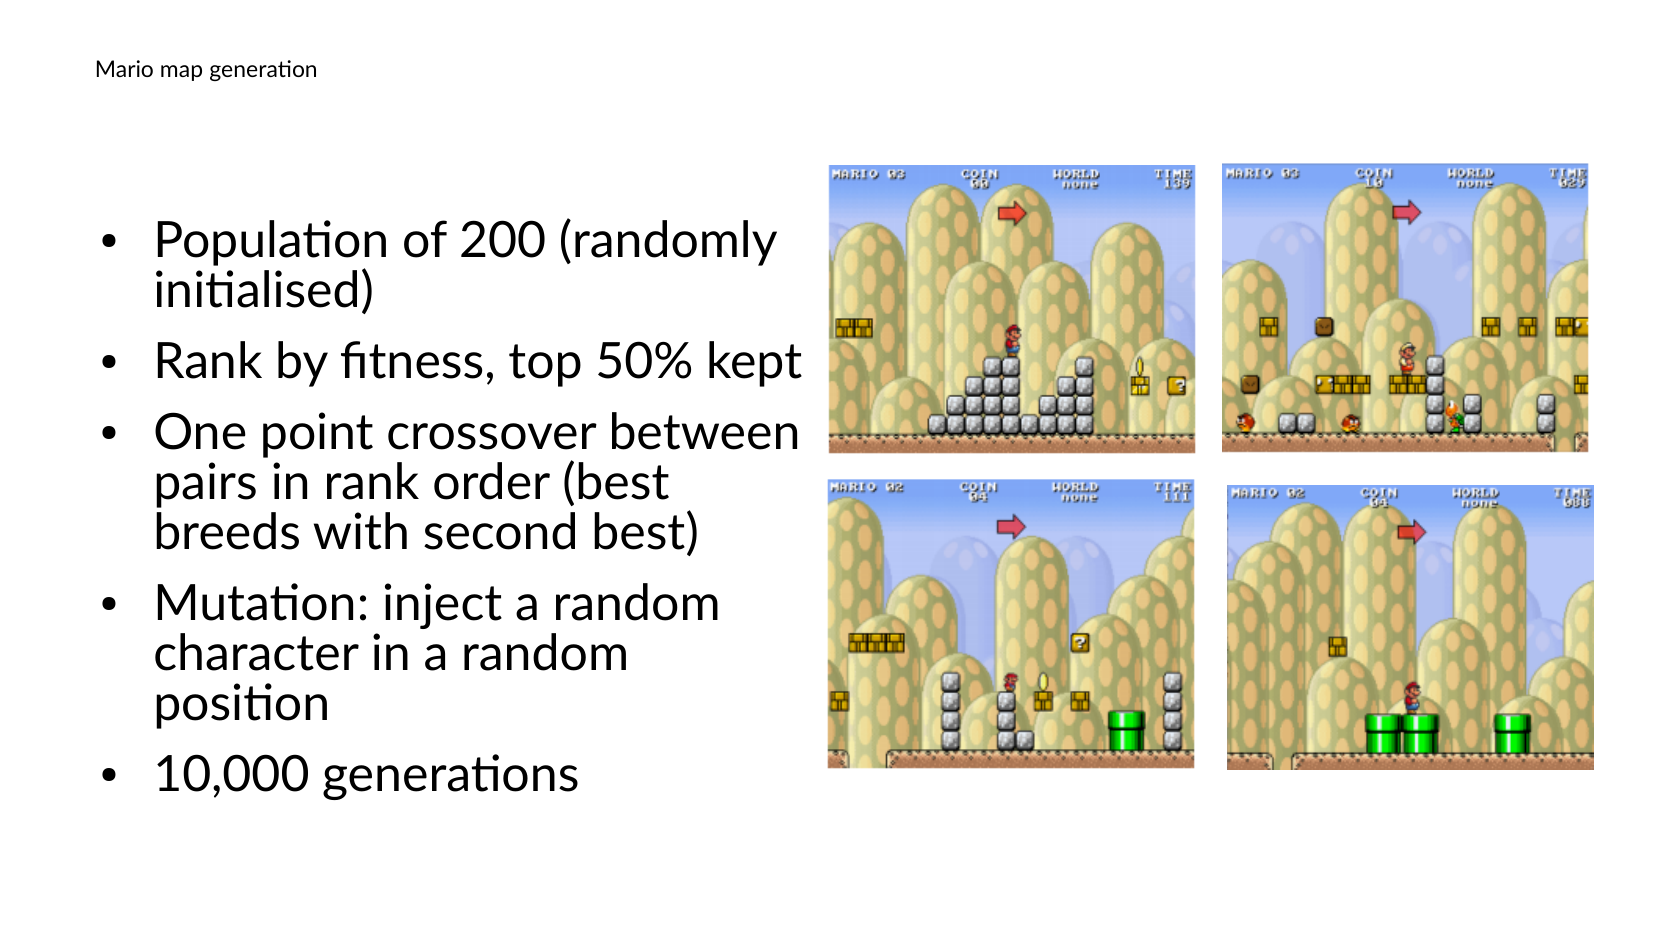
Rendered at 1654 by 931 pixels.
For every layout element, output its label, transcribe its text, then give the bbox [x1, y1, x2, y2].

picture [1222, 159, 1590, 457]
title Mario map generation [94, 11, 1583, 130]
picture [825, 478, 1196, 770]
picture [823, 165, 1197, 455]
list Population of 200 (randomly initialised) Rank by fitness, top 50% kept One point crossover between pairs in rank order (best breeds with second best) Mutation: inject a random character in a random position 10,000 generations [82, 217, 809, 839]
picture [1227, 485, 1594, 770]
